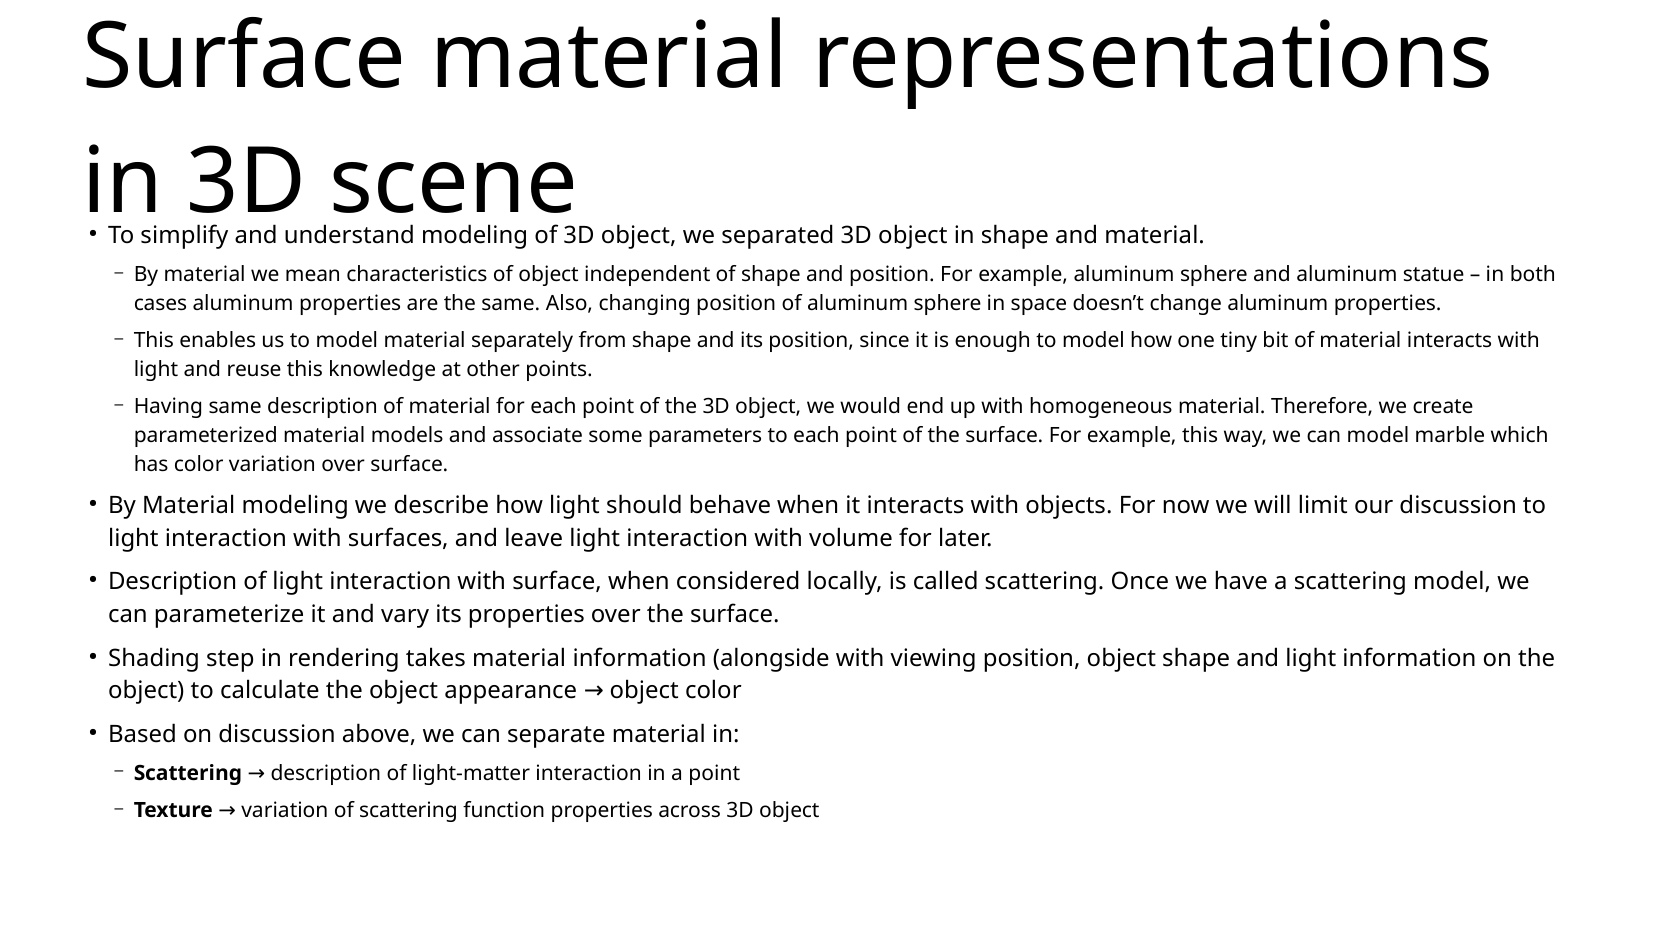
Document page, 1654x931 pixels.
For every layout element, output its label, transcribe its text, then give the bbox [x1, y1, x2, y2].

title Surface material representations in 3D scene [82, 7, 1571, 217]
list To simplify and understand modeling of 3D object, we separated 3D object in shape and material. By material we mean characteristics of object independent of shape and position. For example, aluminum sphere and aluminum statue – in both cases aluminum properties are the same. Also, changing position of aluminum sphere in space doesn’t change aluminum properties. This enables us to model material separately from shape and its position, since it is enough to model how one tiny bit of material interacts with light and reuse this knowledge at other points. Having same description of material for each point of the 3D object, we would end up with homogeneous material. Therefore, we create parameterized material models and associate some parameters to each point of the surface. For example, this way, we can model marble which has color variation over surface. By Material modeling we describe how light should behave when it interacts with objects. For now we will limit our discussion to light interaction with surfaces, and leave light interaction with volume for later. Description of light interaction with surface, when considered locally, is called scattering. Once we have a scattering model, we can parameterize it and vary its properties over the surface. Shading step in rendering takes material information (alongside with viewing position, object shape and light information on the object) to calculate the object appearance → object color Based on discussion above, we can separate material in: Scattering → description of light-matter interaction in a point Texture → variation of scattering function properties across 3D object [82, 217, 1571, 826]
